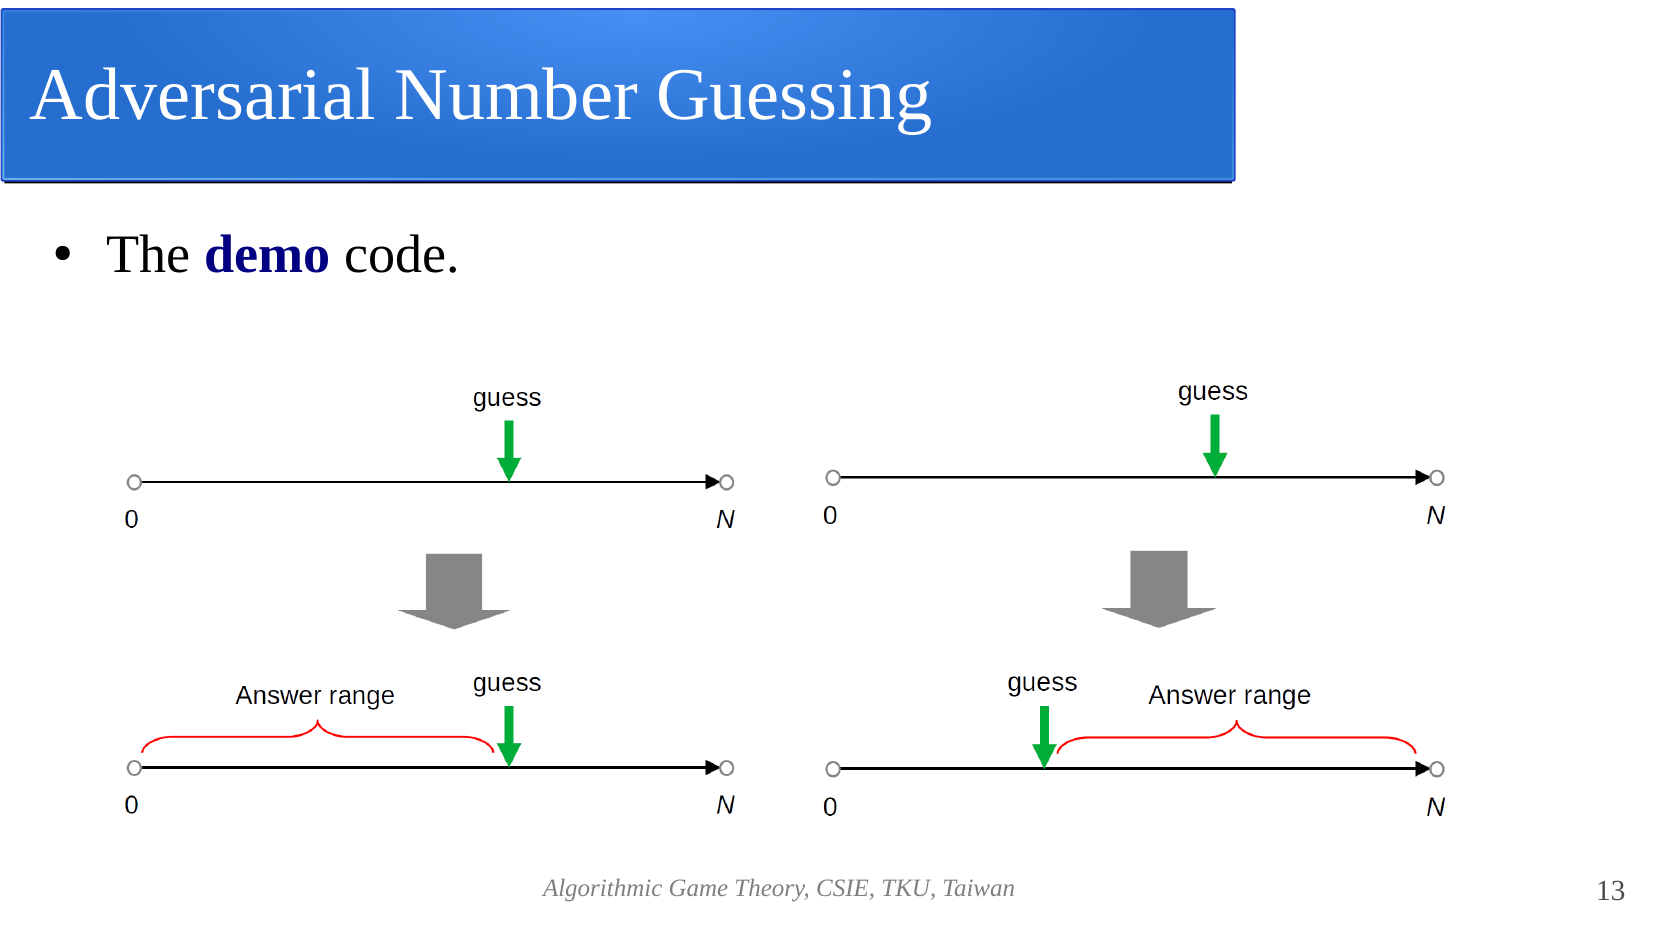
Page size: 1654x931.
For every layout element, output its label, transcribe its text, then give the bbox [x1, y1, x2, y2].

picture [817, 371, 1471, 832]
title Adversarial Number Guessing [29, 17, 1138, 172]
list The demo code. [35, 224, 1524, 764]
picture [81, 376, 792, 839]
